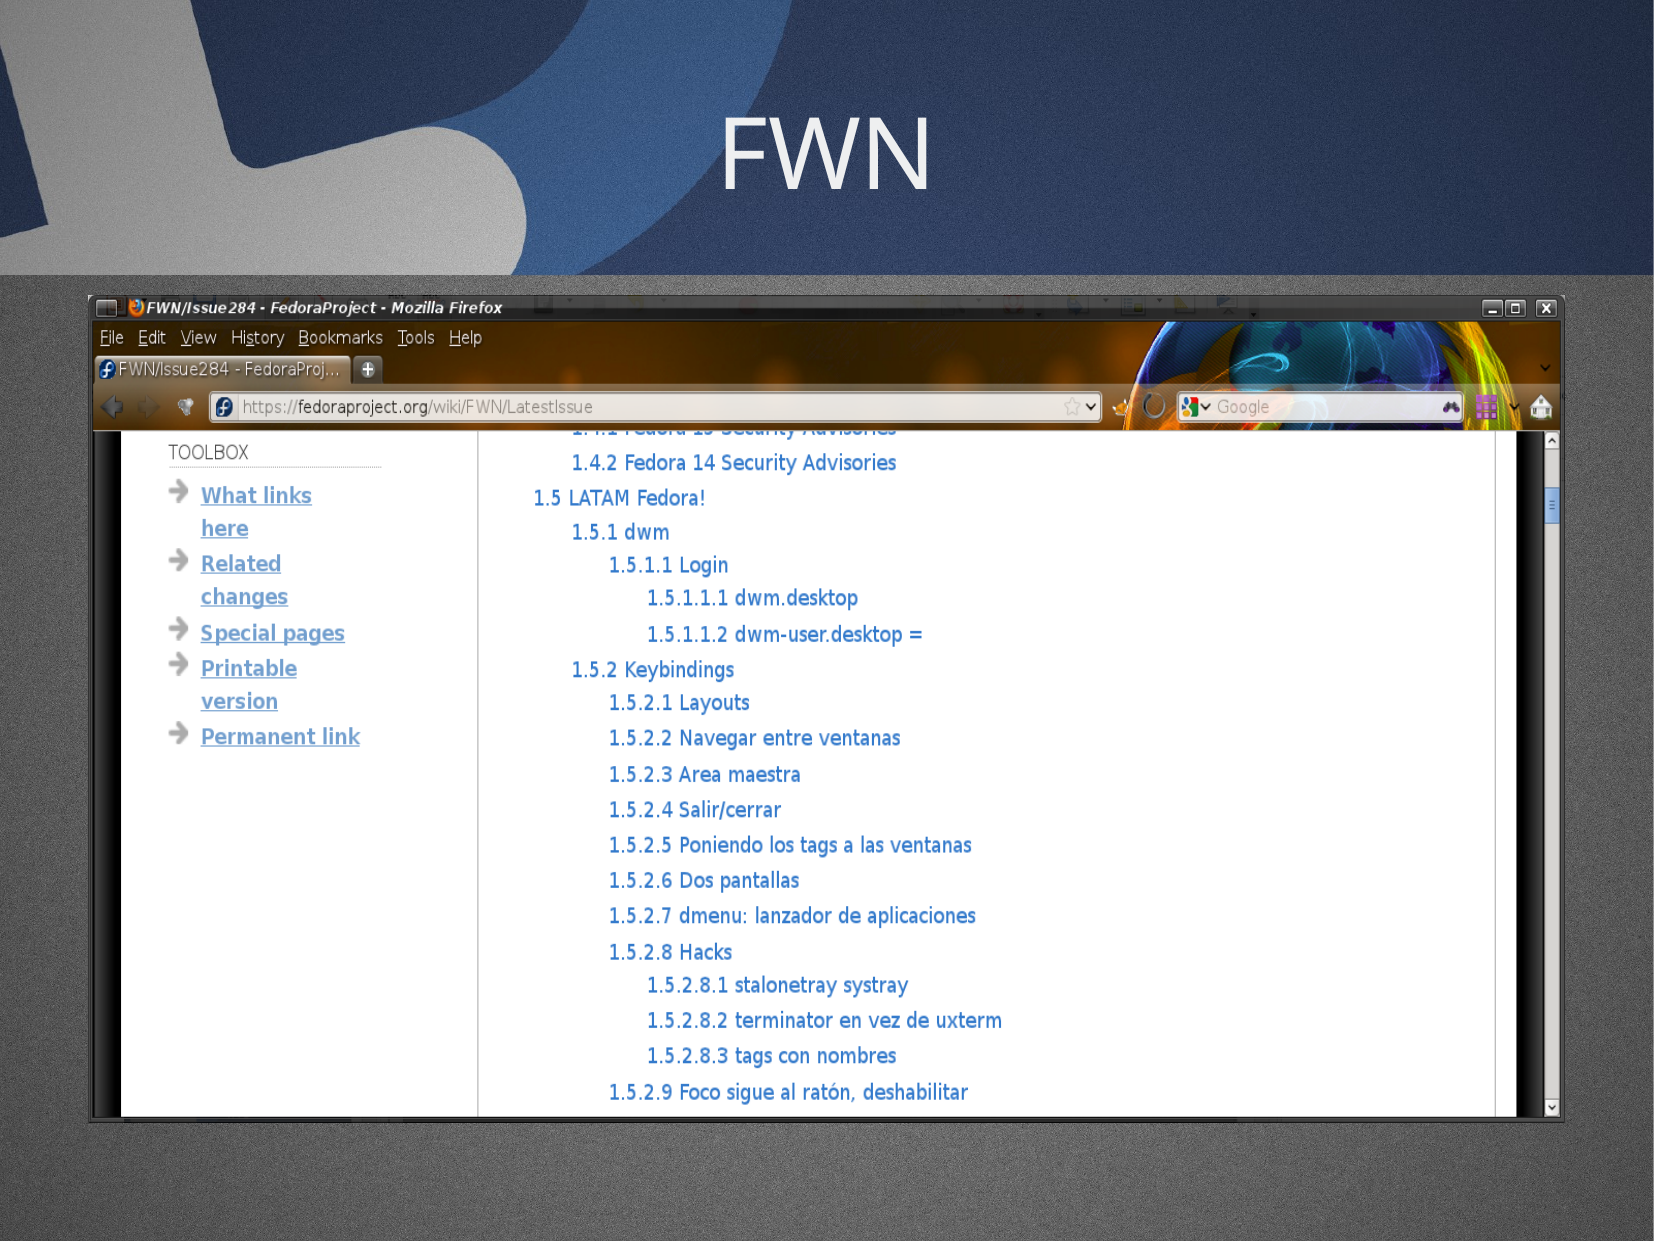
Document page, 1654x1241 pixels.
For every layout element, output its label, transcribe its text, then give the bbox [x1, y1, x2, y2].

text_box FWN [82, 49, 1571, 257]
picture [0, 0, 1654, 1241]
